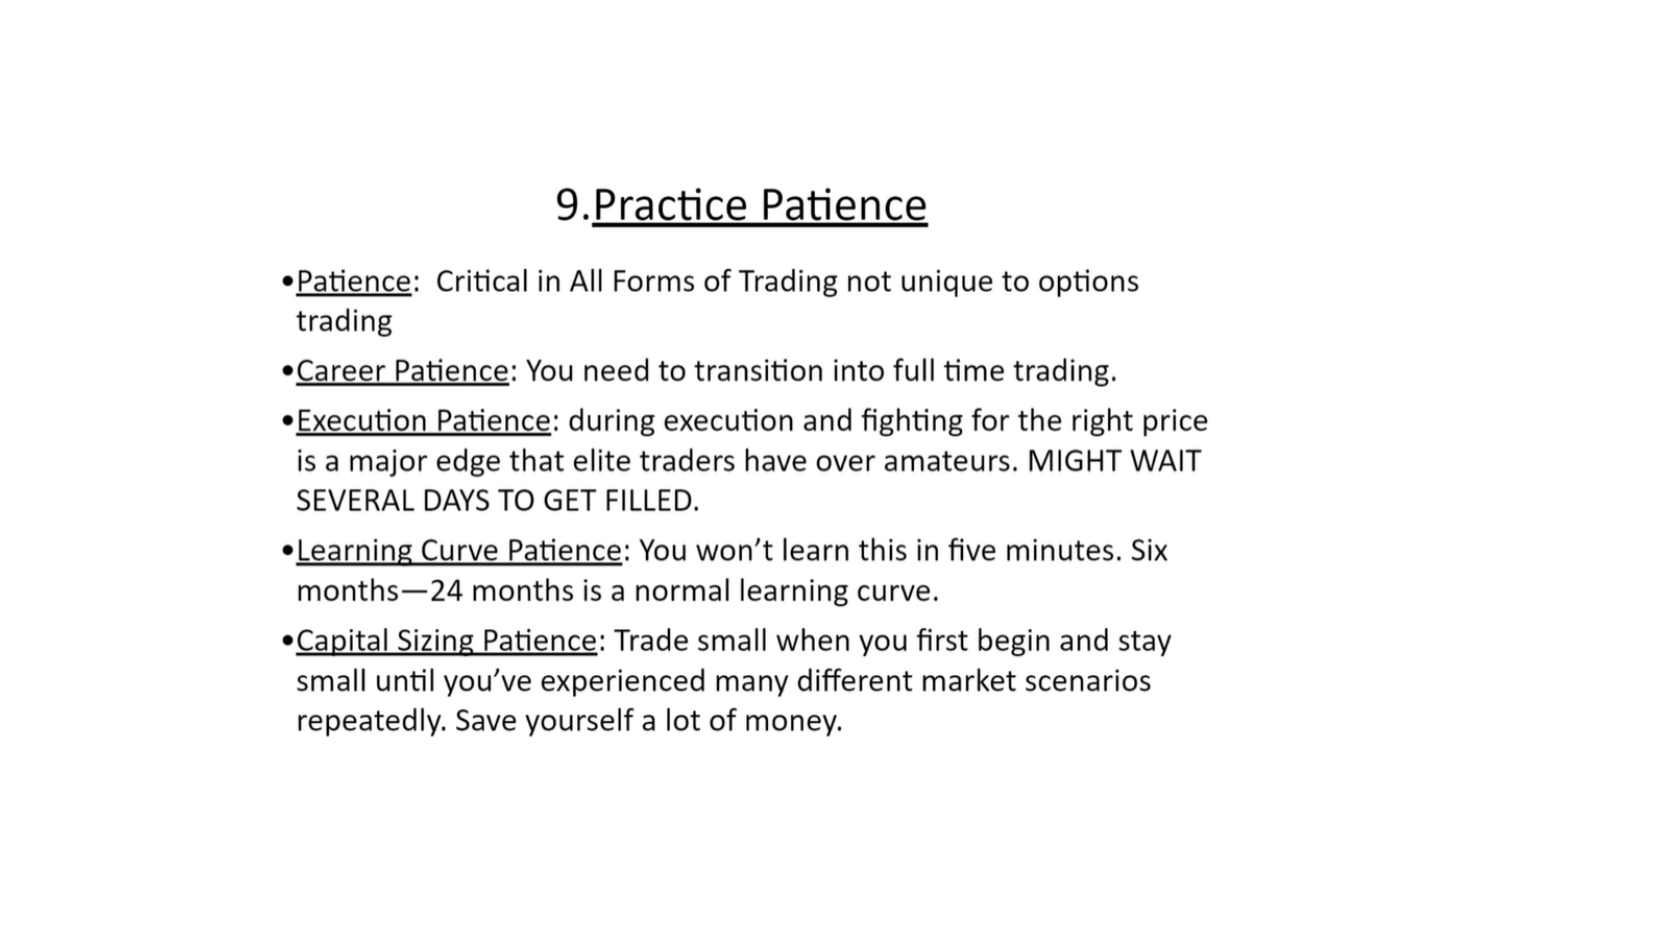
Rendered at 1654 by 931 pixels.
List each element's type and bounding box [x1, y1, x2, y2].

picture [183, 149, 1351, 771]
